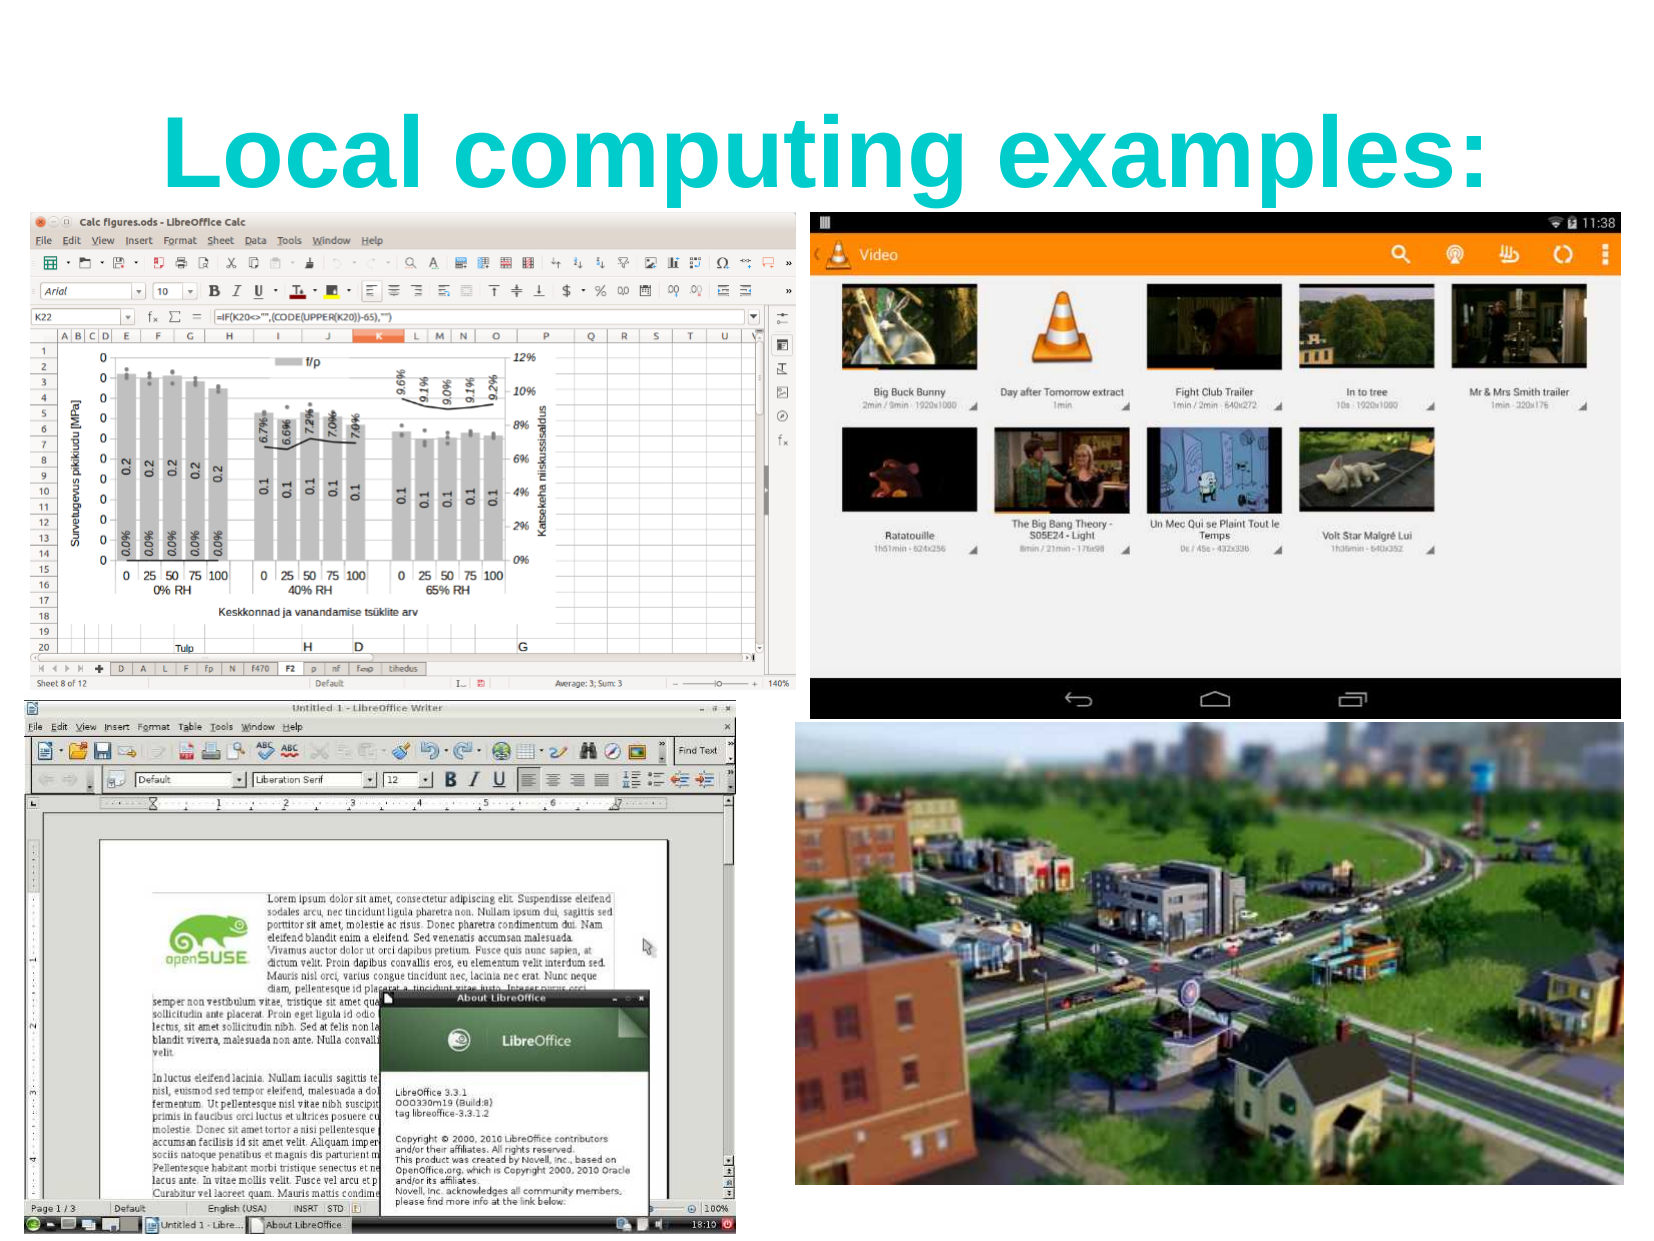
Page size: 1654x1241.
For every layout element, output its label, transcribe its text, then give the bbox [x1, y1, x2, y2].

title Local computing examples: [82, 49, 1571, 257]
picture [24, 700, 736, 1234]
picture [810, 212, 1621, 719]
picture [795, 722, 1624, 1186]
picture [30, 212, 796, 691]
